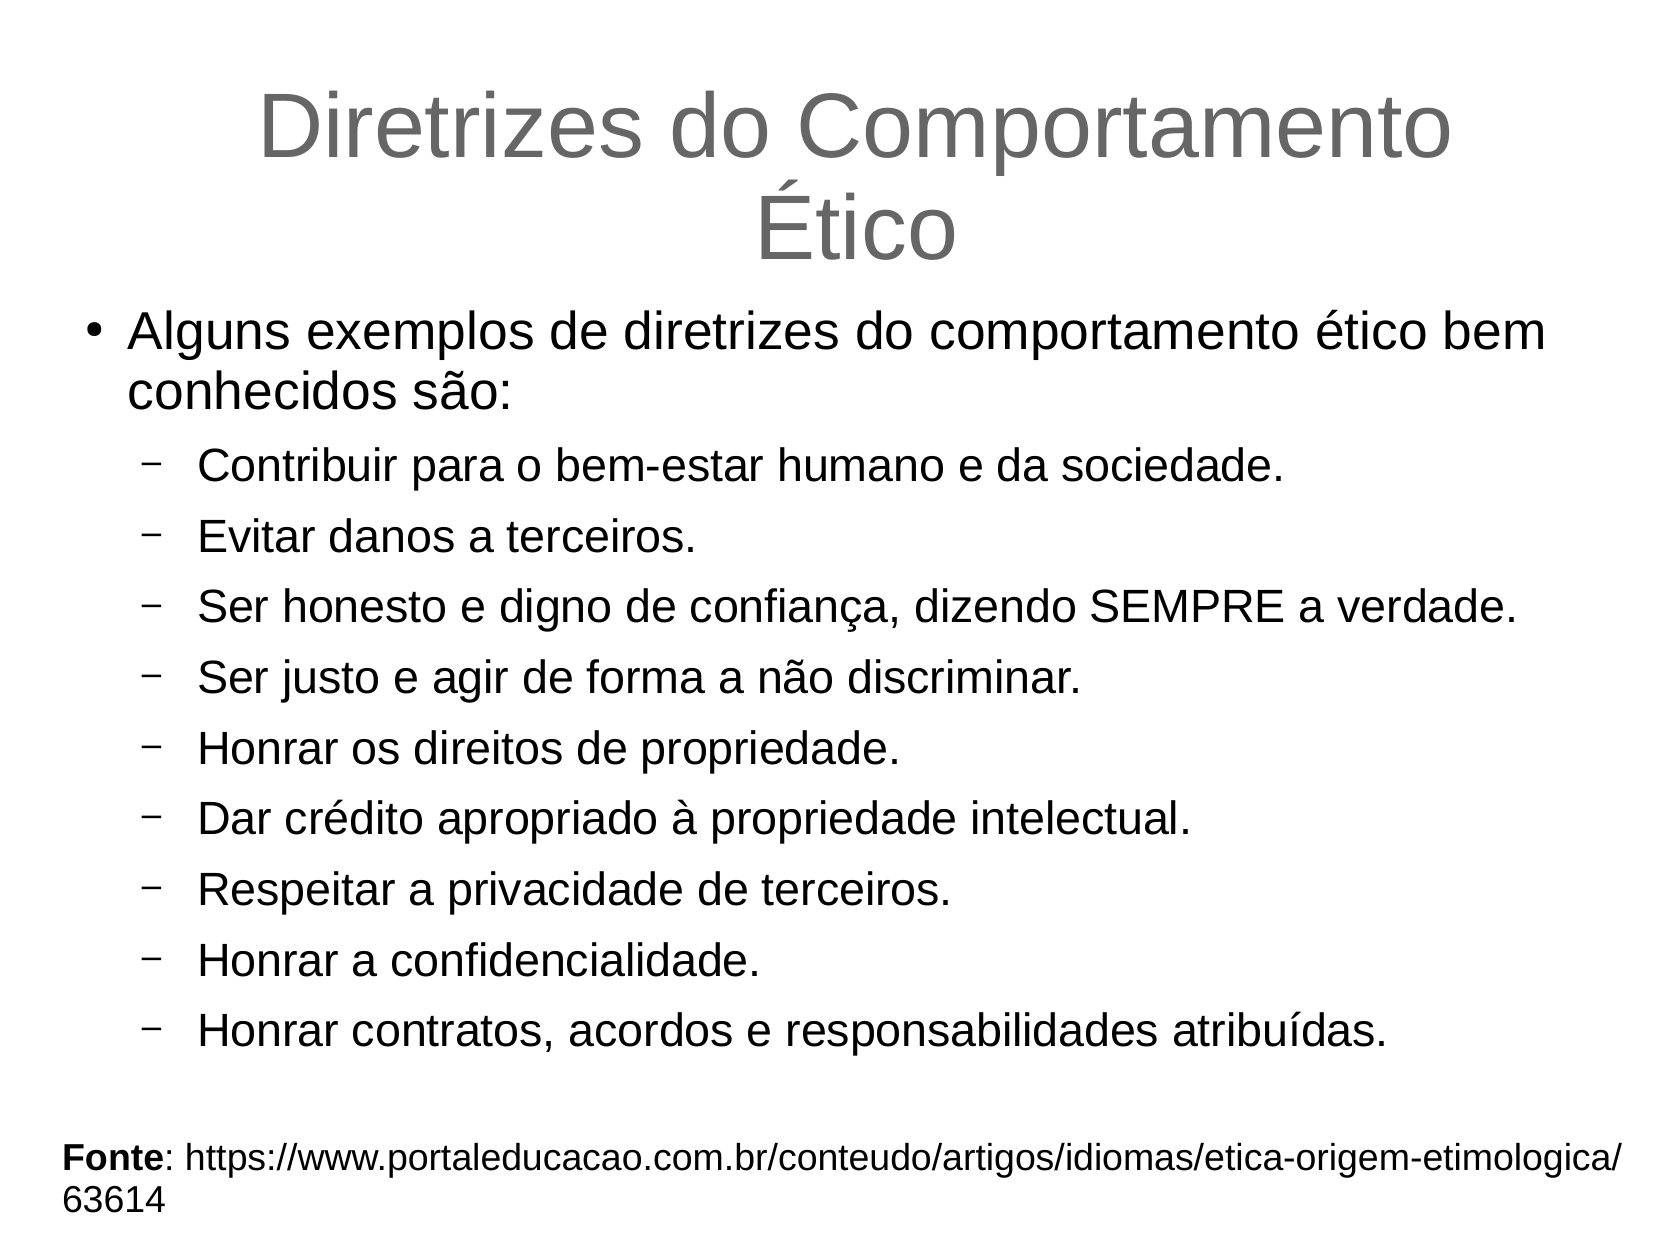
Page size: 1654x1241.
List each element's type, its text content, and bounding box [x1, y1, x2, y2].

text_box Fonte: https://www.portaleducacao.com.br/conteudo/artigos/idiomas/etica-origem-etimologica/63614 [47, 1129, 1654, 1229]
list Alguns exemplos de diretrizes do comportamento ético bem conhecidos são: Contribuir para o bem-estar humano e da sociedade. Evitar danos a terceiros. Ser honesto e digno de confiança, dizendo SEMPRE a verdade. Ser justo e agir de forma a não discriminar. Honrar os direitos de propriedade. Dar crédito apropriado à propriedade intelectual. Respeitar a privacidade de terceiros. Honrar a confidencialidade. Honrar contratos, acordos e responsabilidades atribuídas. [70, 301, 1560, 1063]
title Diretrizes do Comportamento Ético [76, 73, 1636, 281]
